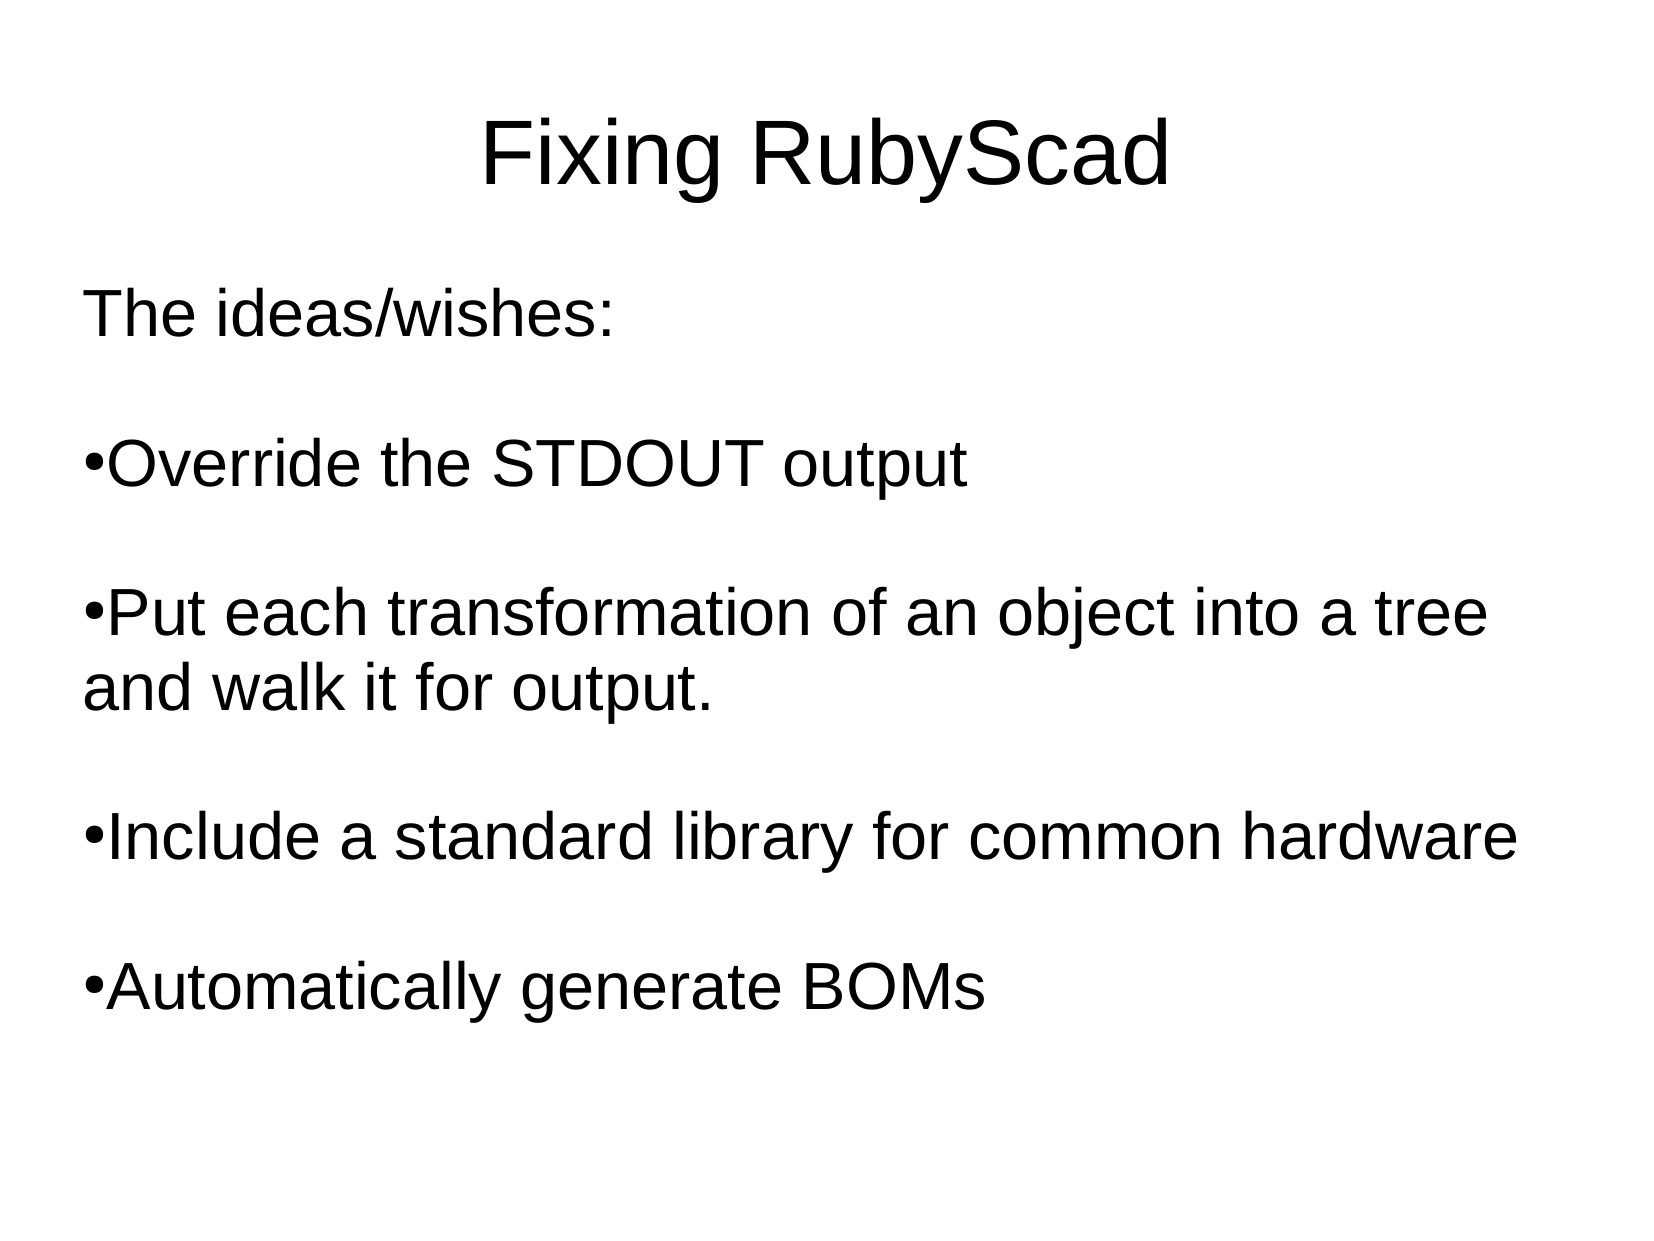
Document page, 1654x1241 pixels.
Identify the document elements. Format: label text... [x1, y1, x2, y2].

subtitle The ideas/wishes: Override the STDOUT output Put each transformation of an object into a tree and walk it for output. Include a standard library for common hardware Automatically generate BOMs [82, 275, 1571, 1024]
title Fixing RubyScad [82, 49, 1571, 257]
